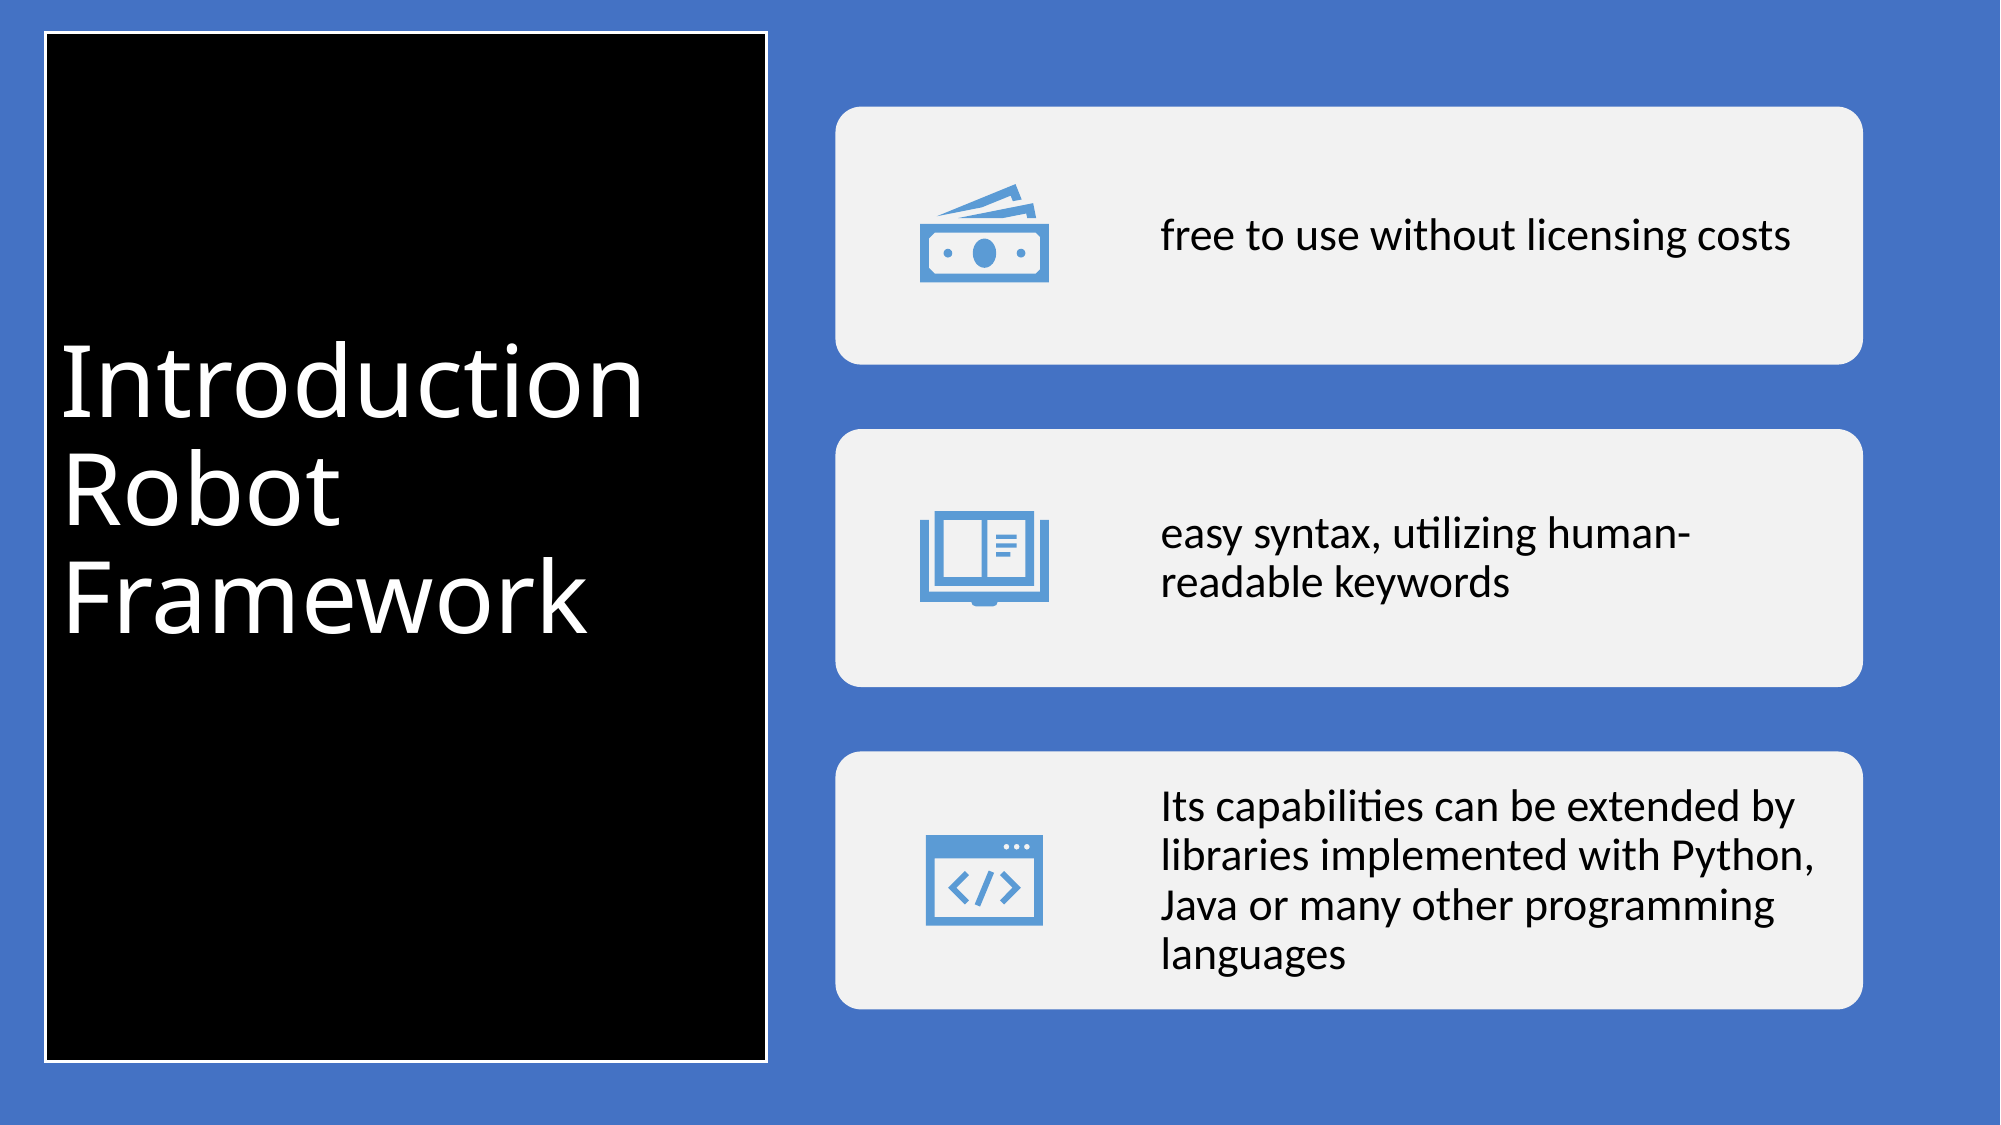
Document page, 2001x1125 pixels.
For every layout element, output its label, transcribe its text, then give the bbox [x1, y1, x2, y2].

text_box Its capabilities can be extended by libraries implemented with Python, Java or many other programming languages [1133, 751, 1864, 1010]
text_box easy syntax, utilizing human-readable keywords [1133, 429, 1864, 688]
text_box [0, 0, 2000, 1125]
title Introduction Robot Framework [45, 32, 767, 1062]
text_box free to use without licensing costs [1133, 106, 1864, 365]
